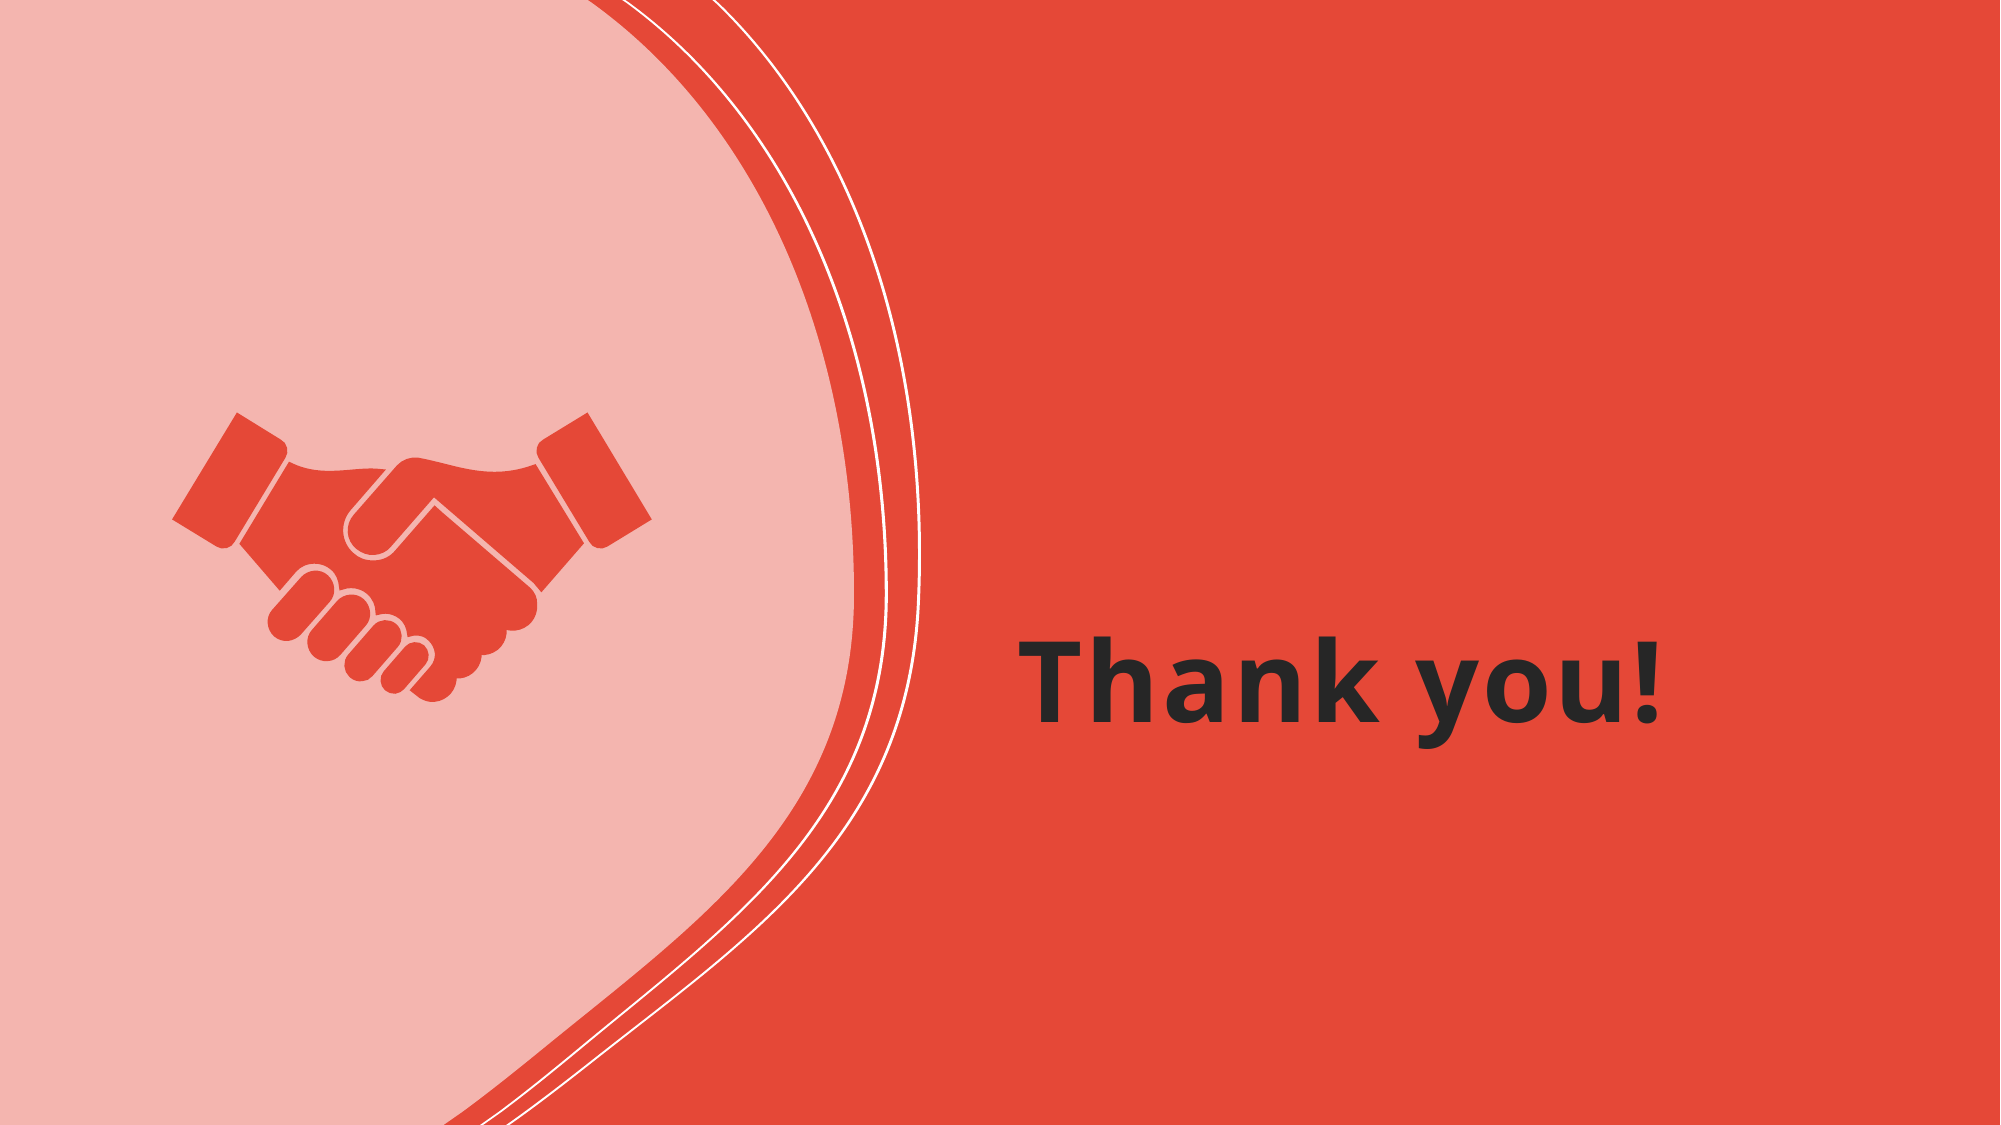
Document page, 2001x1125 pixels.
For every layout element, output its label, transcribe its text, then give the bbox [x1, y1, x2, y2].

title Thank you! [999, 220, 1922, 760]
picture [148, 294, 676, 823]
text_box [0, 0, 2000, 1125]
